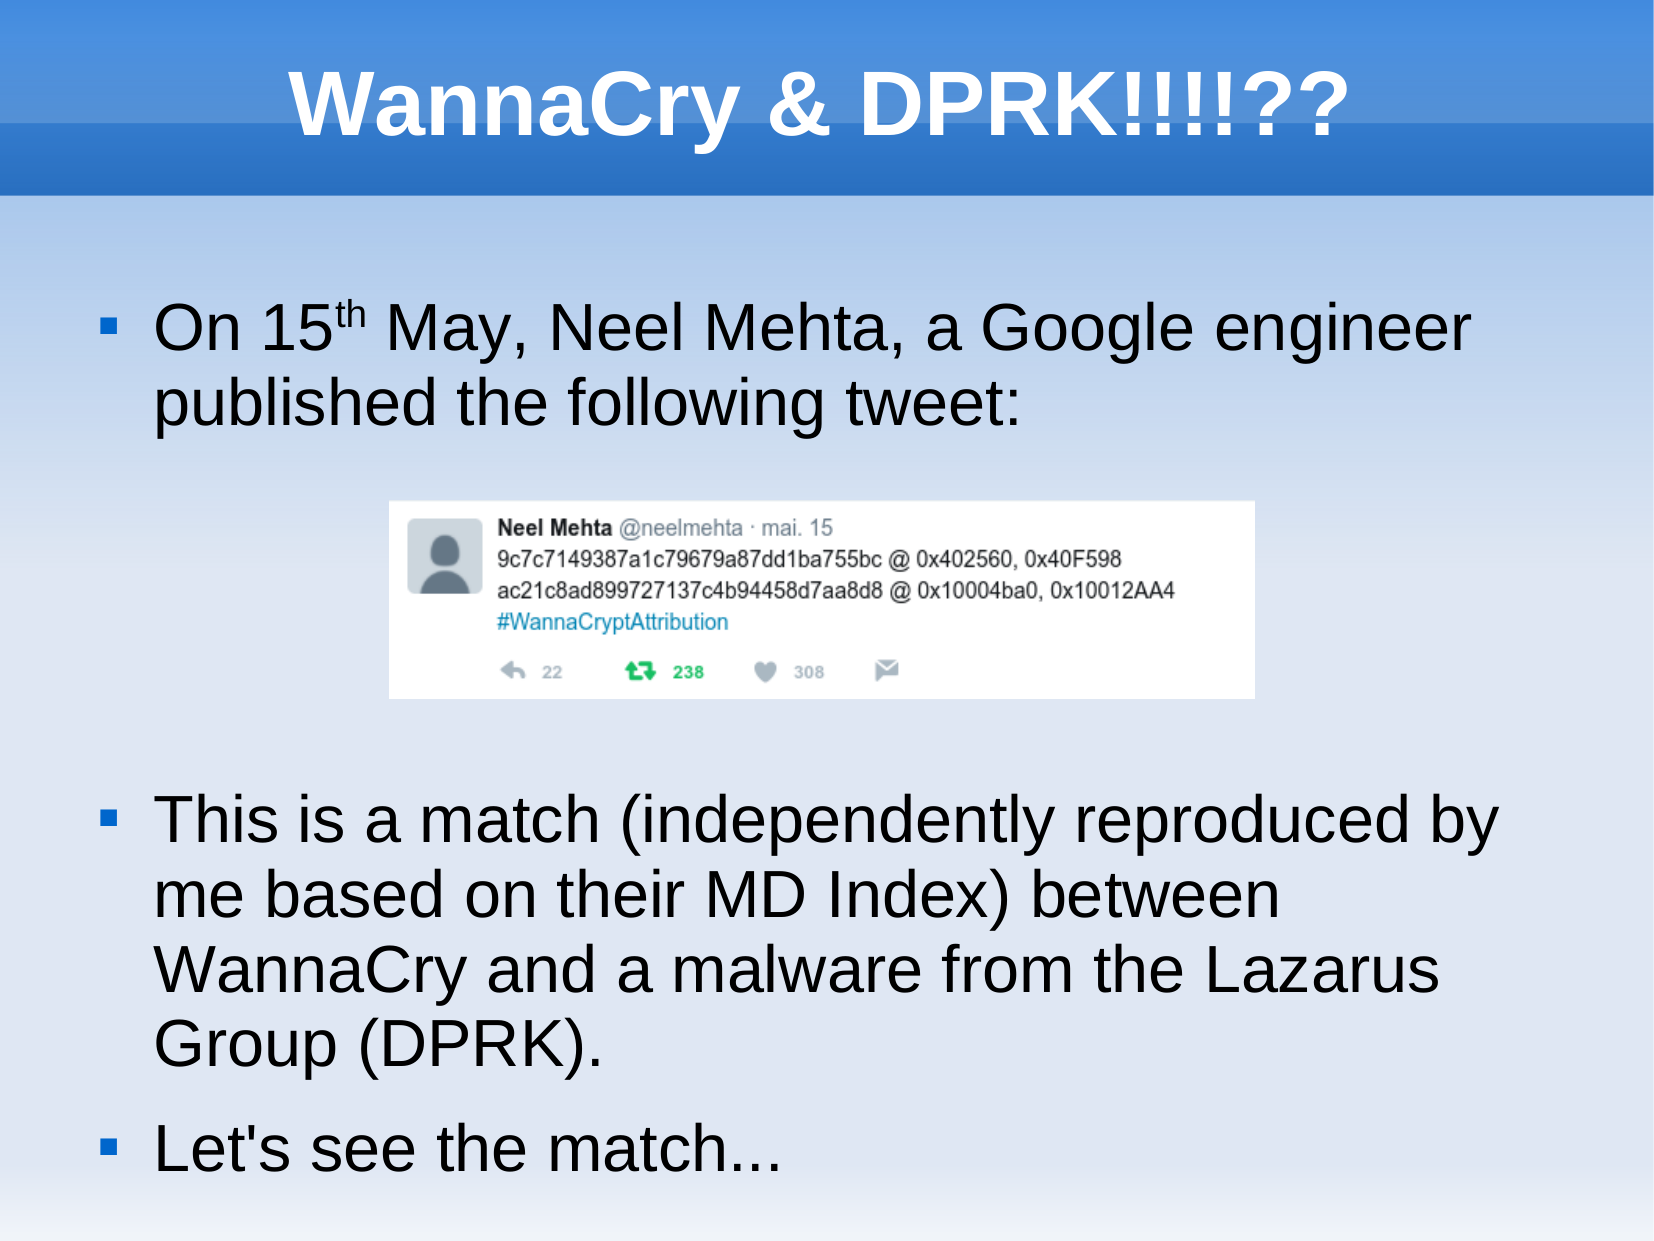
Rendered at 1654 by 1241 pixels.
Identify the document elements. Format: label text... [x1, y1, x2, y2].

title WannaCry & DPRK!!!!?? [76, 0, 1565, 208]
list On 15th May, Neel Mehta, a Google engineer published the following tweet: This is a match (independently reproduced by me based on their MD Index) between WannaCry and a malware from the Lazarus Group (DPRK). Let's see the match... [82, 290, 1571, 1189]
picture [0, 0, 1654, 1241]
